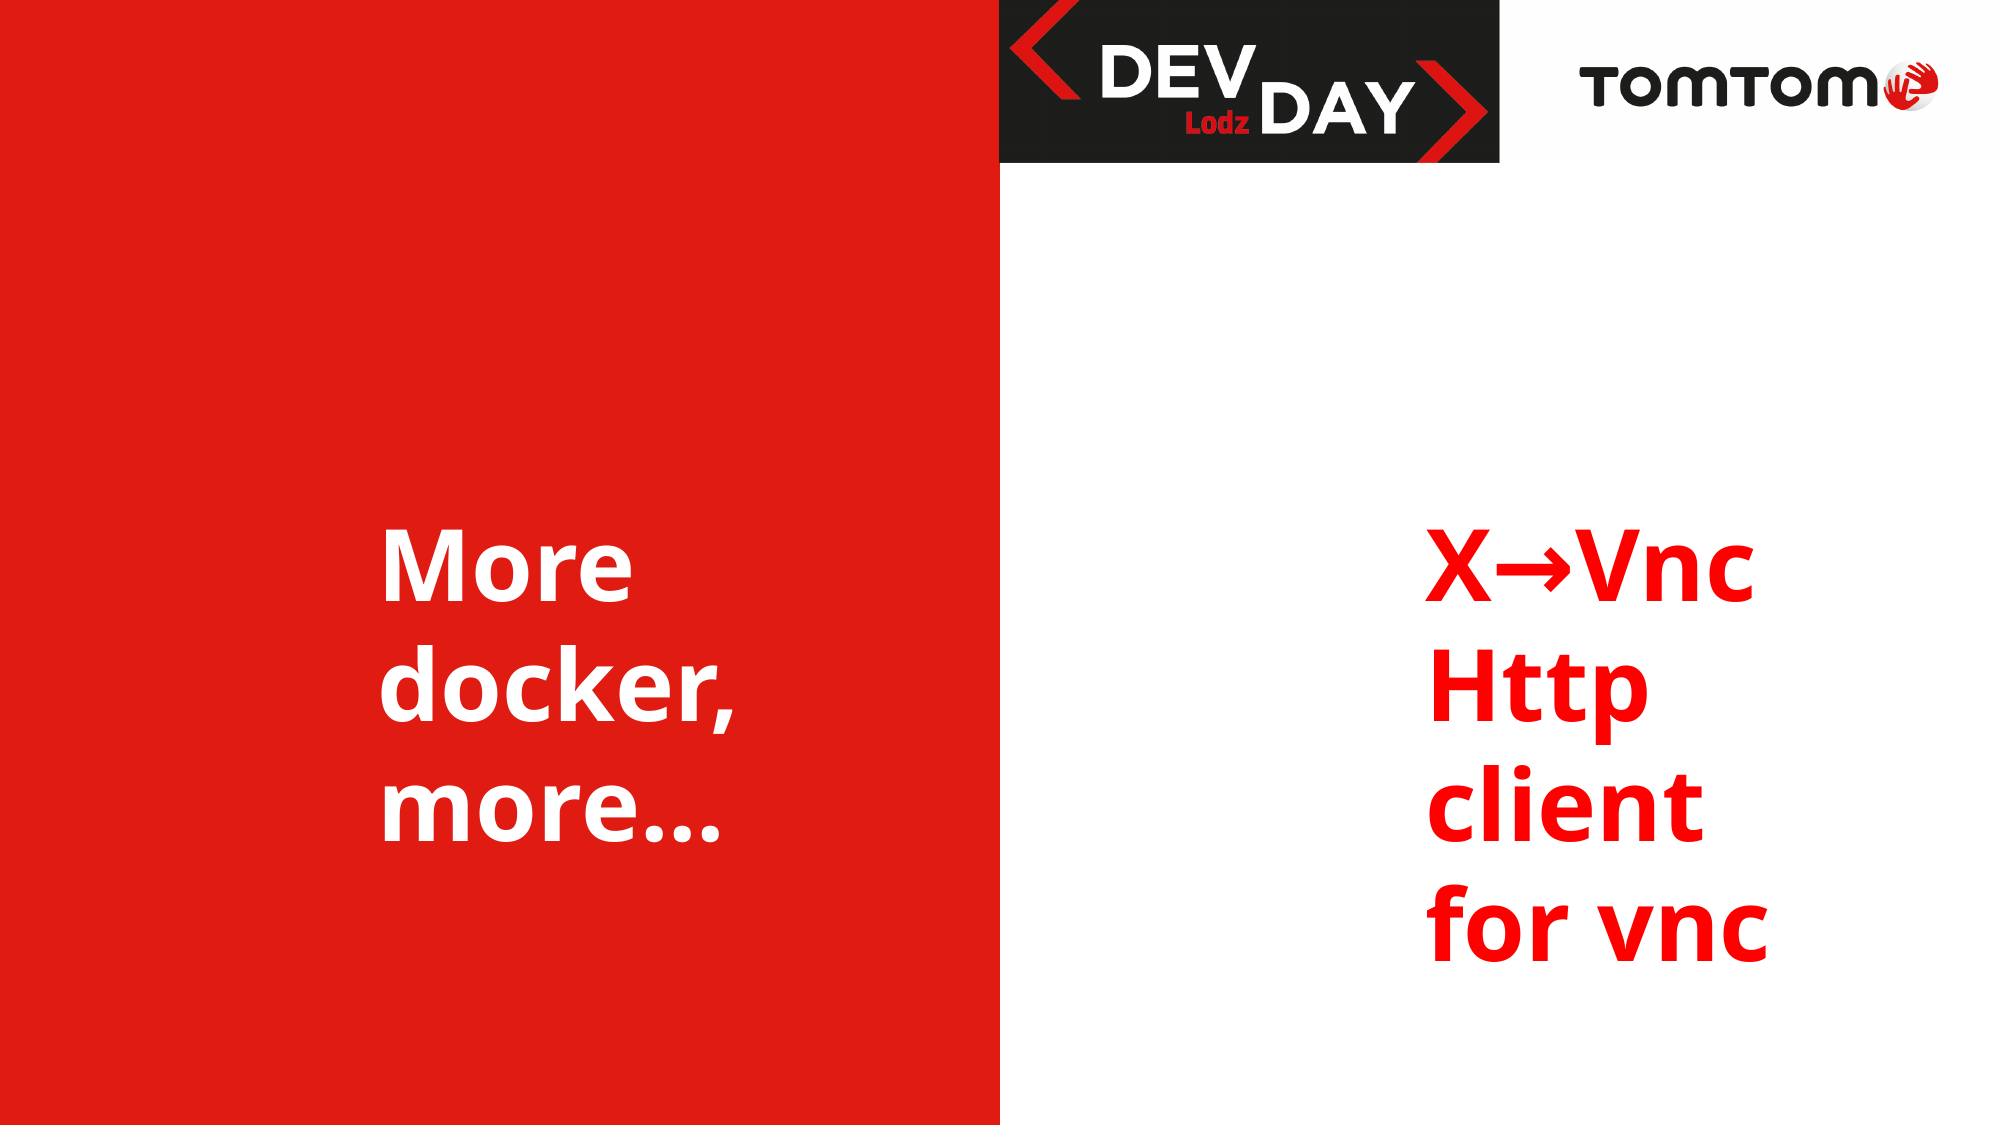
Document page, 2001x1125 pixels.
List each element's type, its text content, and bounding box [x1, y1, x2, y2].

text_box X→Vnc Http client for vnc [1410, 494, 1794, 1109]
text_box More docker, more... [362, 494, 778, 869]
text_box [0, 0, 1000, 1125]
picture [999, 0, 2000, 164]
